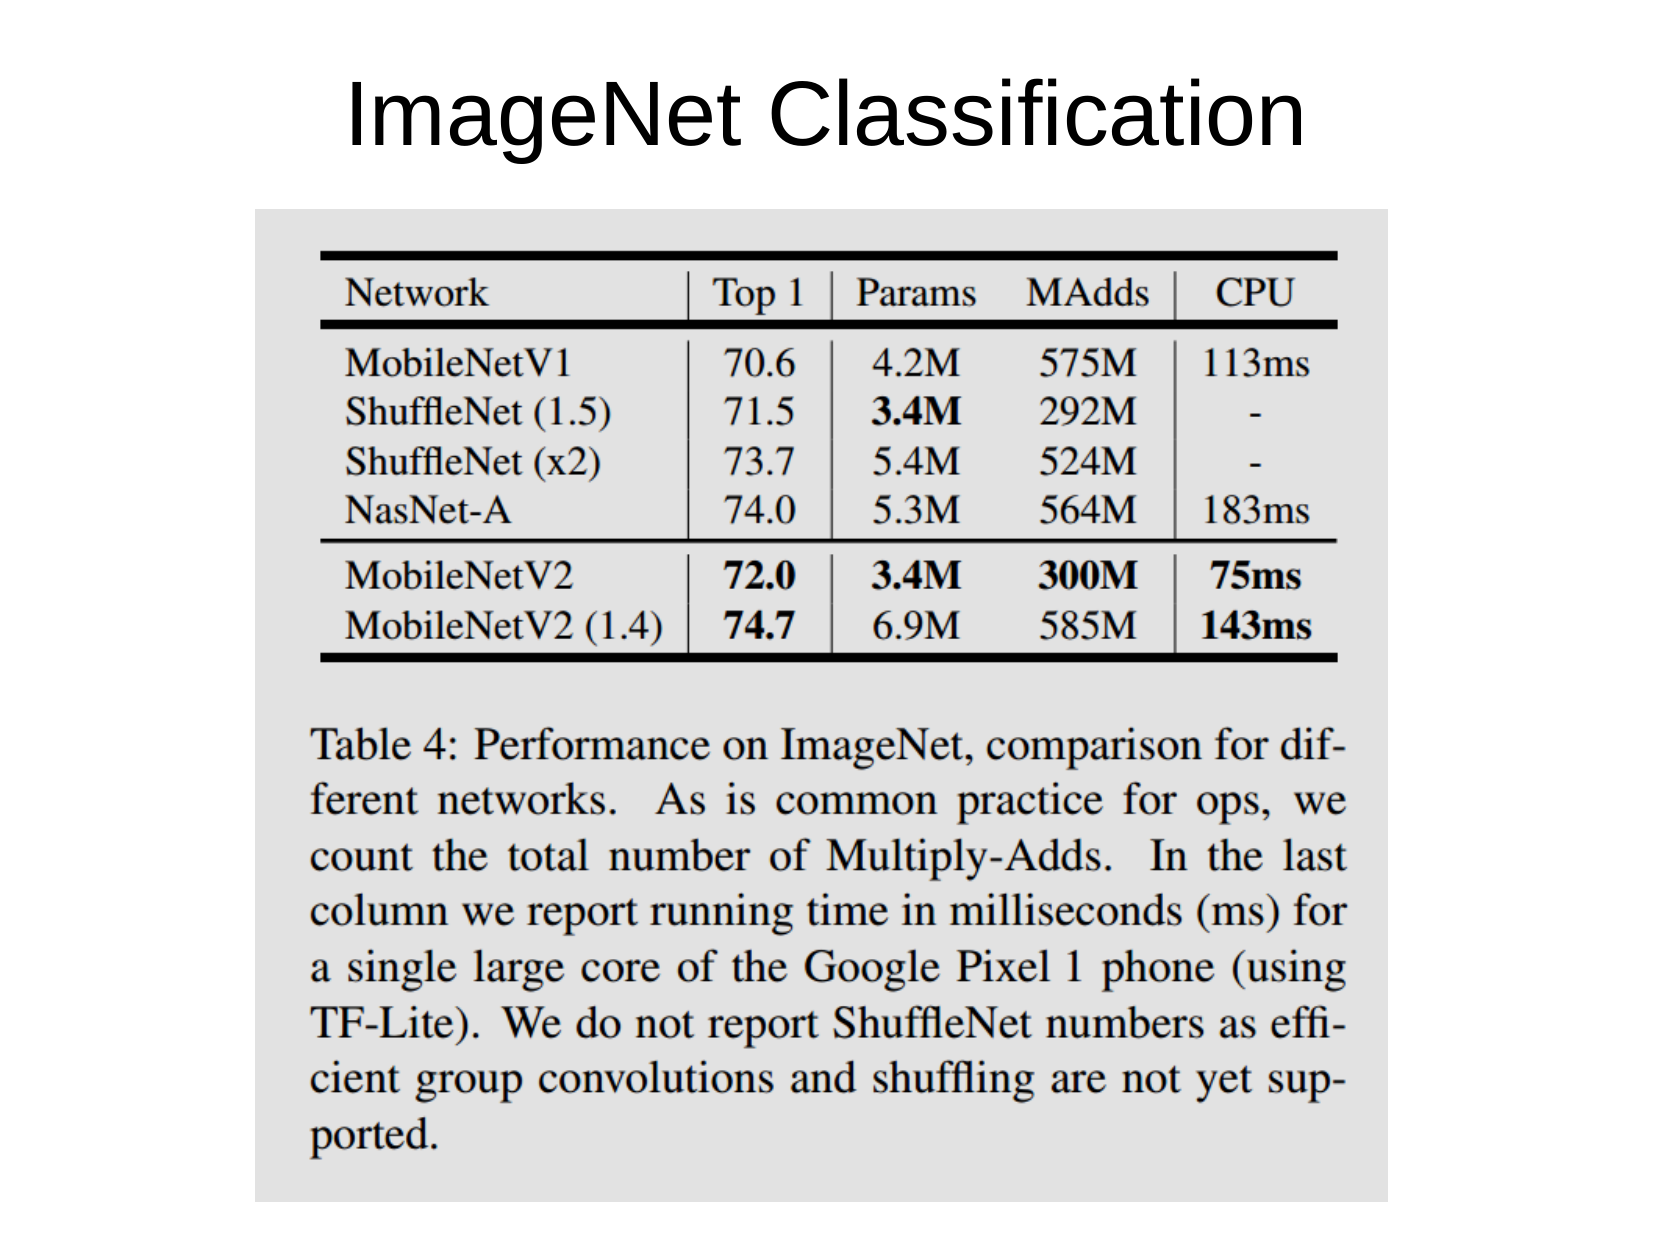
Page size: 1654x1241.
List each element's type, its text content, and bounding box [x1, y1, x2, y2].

title ImageNet Classification [82, 32, 1571, 196]
picture [255, 209, 1388, 1202]
